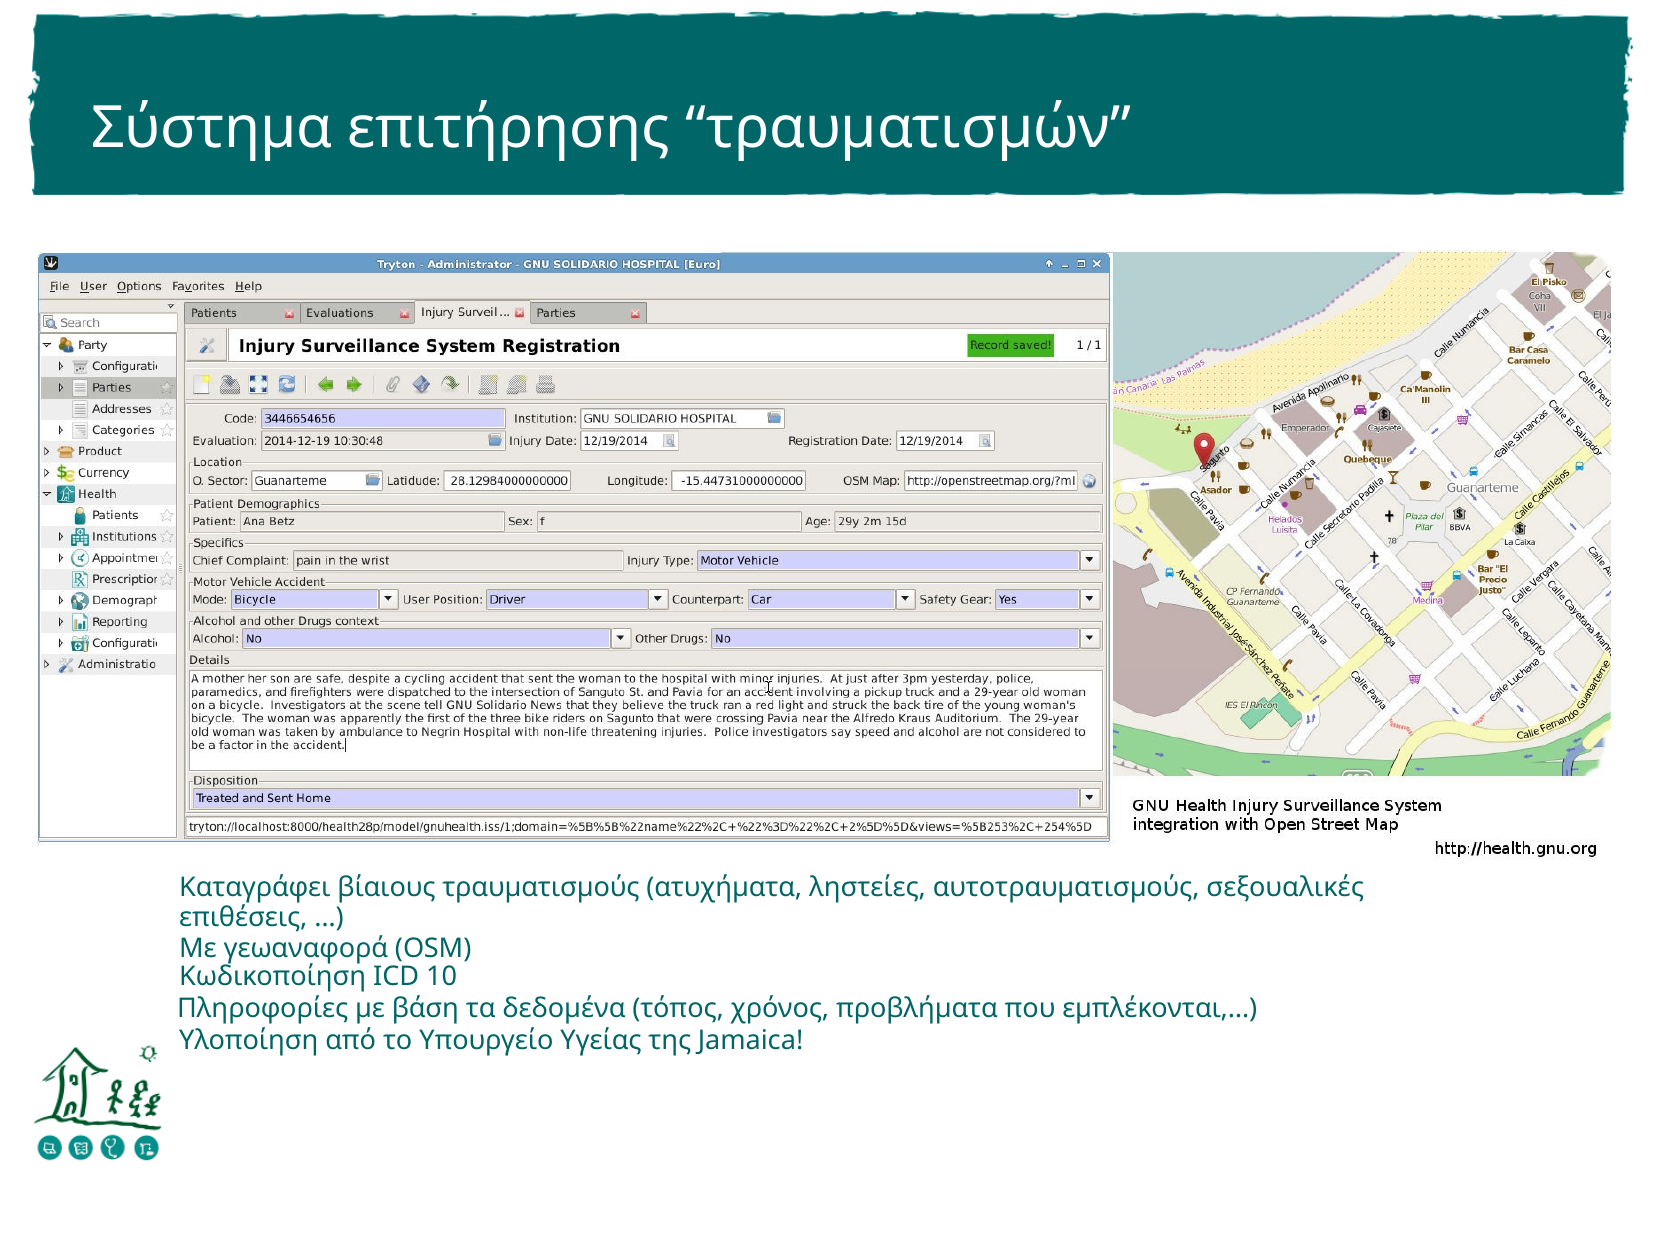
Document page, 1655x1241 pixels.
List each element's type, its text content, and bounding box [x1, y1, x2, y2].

text_box Καταγράφει βίαιους τραυματισμούς (ατυχήματα, ληστείες, αυτοτραυματισμούς, σεξουαλικές επιθέσεις, …) Με γεωαναφορά (OSM) Κωδικοποίηση ICD 10 Πληροφορίες με βάση τα δεδομένα (τόπος, χρόνος, προβλήματα που εμπλέκονται,…) Υλοποίηση από το Υπουργείο Υγείας της Jamaica! [177, 871, 1489, 1056]
picture [0, 0, 1654, 1211]
text_box [30, 242, 1624, 862]
title Σύστημα επιτήρησης “τραυματισμών” [48, 62, 1607, 167]
